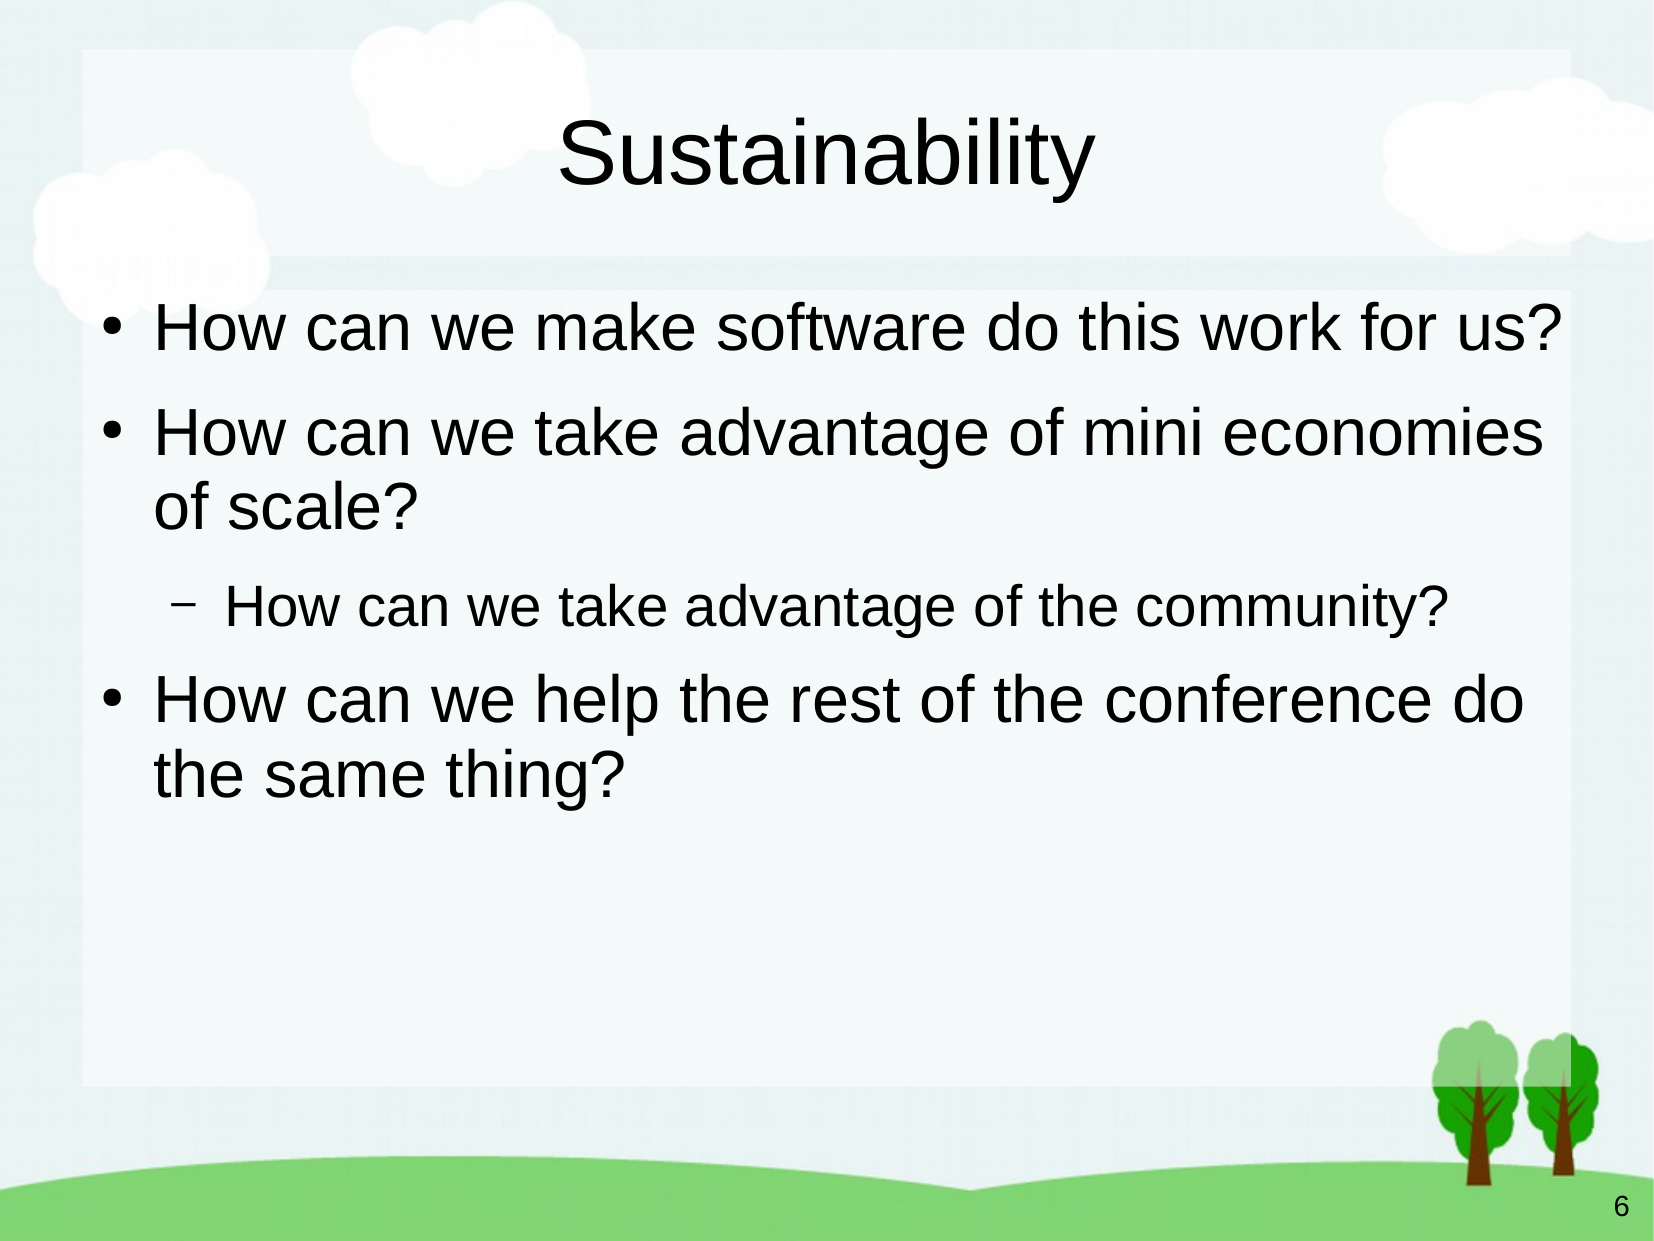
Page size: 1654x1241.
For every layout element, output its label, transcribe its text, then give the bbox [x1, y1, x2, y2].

title Sustainability [82, 49, 1571, 257]
list How can we make software do this work for us? How can we take advantage of mini economies of scale? How can we take advantage of the community? How can we help the rest of the conference do the same thing? [82, 290, 1571, 1087]
picture [0, 0, 1654, 1241]
